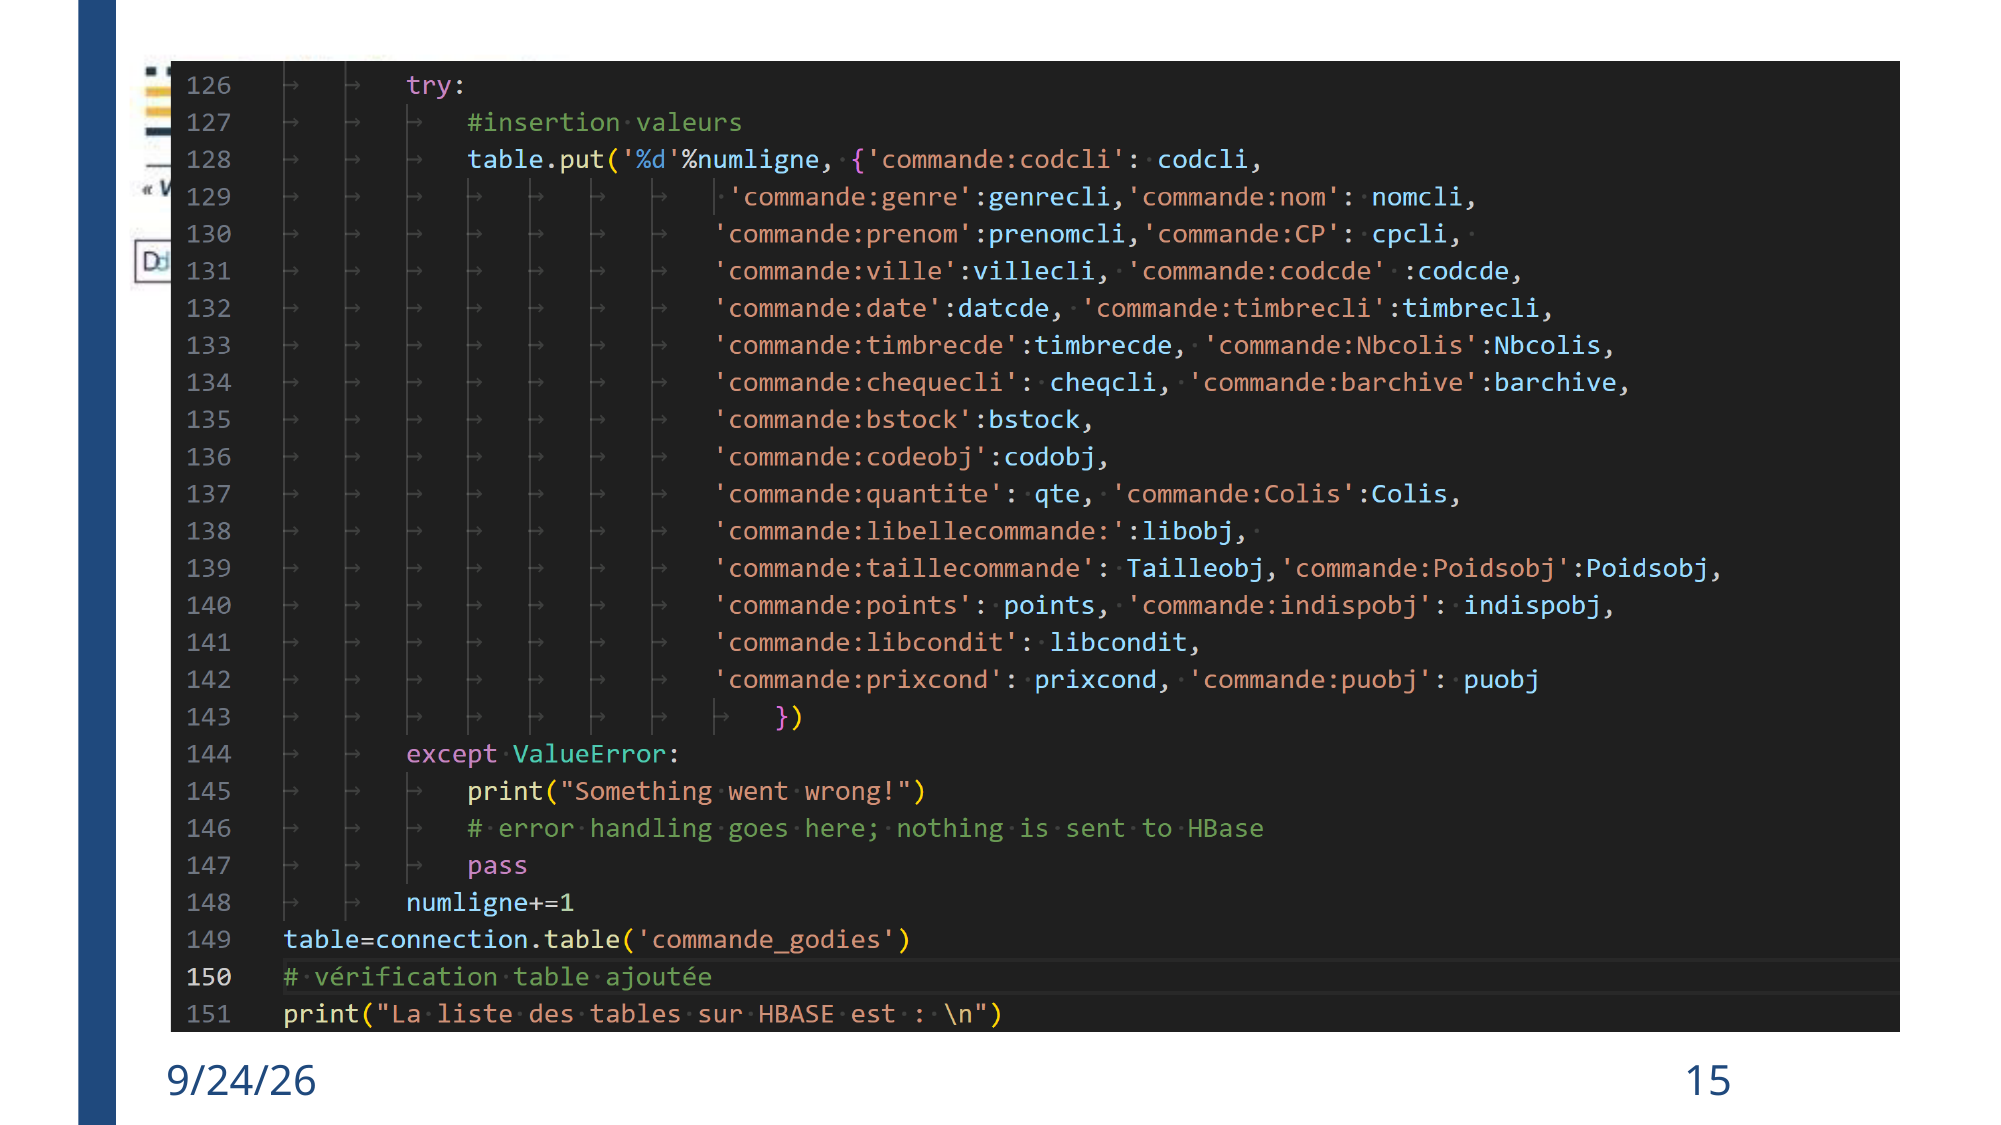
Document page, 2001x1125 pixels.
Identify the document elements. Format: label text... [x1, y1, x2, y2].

text_box [1669, 1043, 1931, 1110]
picture [170, 61, 1900, 1032]
text_box 2/23/2024 [151, 1043, 389, 1110]
